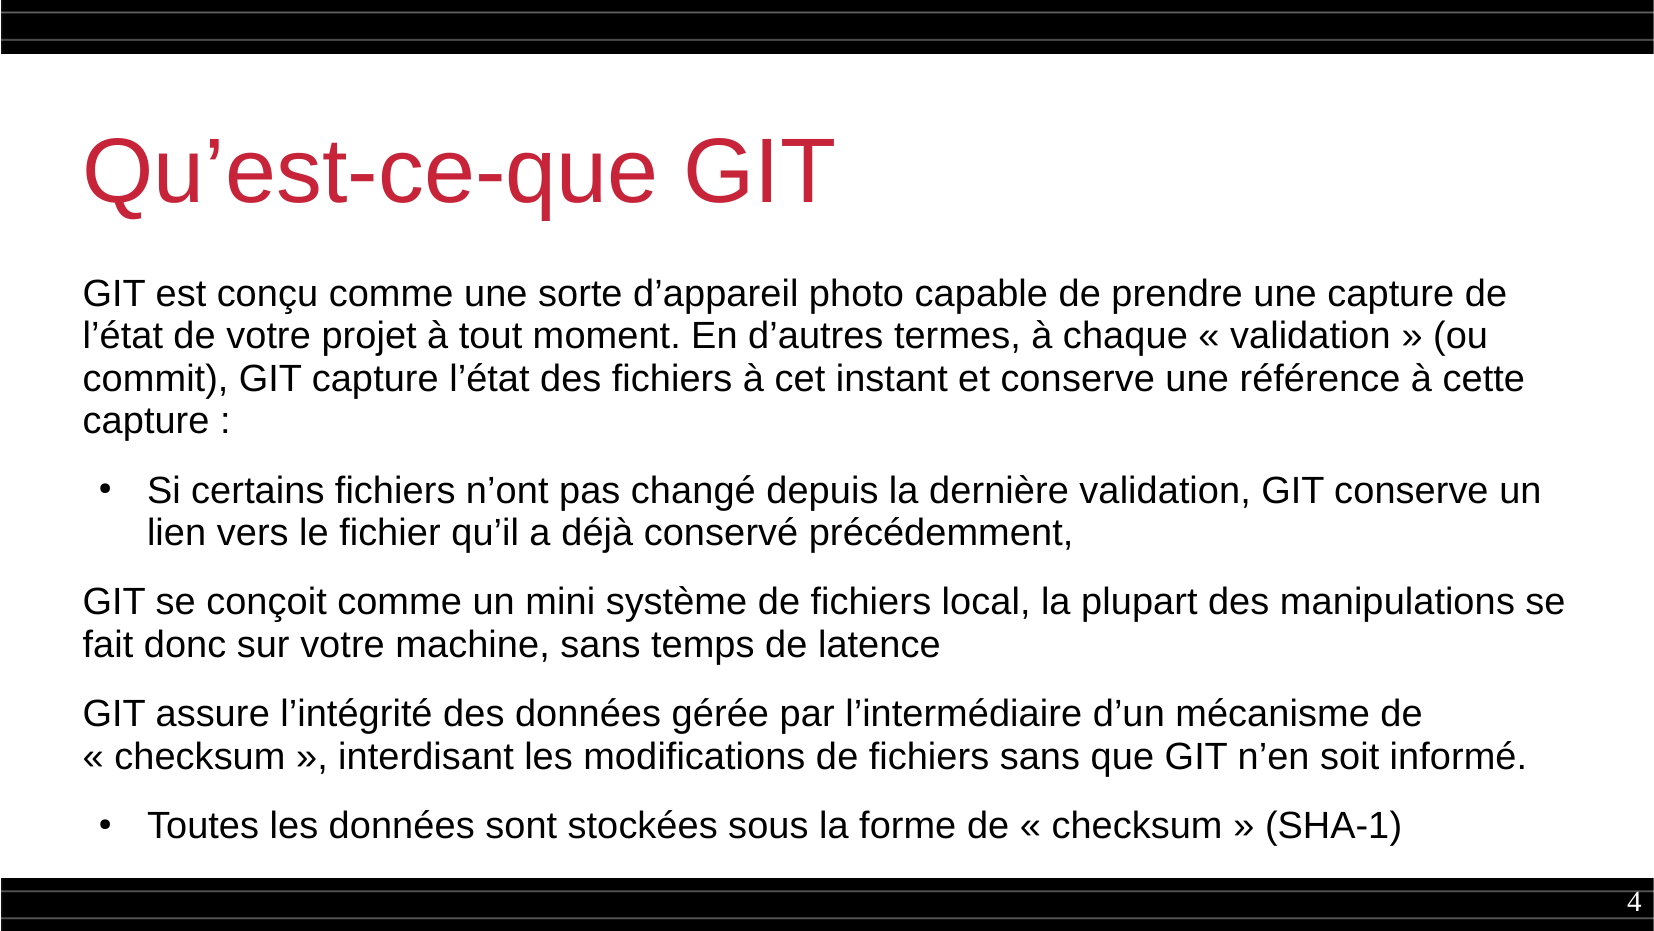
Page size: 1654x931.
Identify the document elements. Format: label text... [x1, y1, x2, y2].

picture [1, 0, 1654, 54]
list GIT est conçu comme une sorte d’appareil photo capable de prendre une capture de l’état de votre projet à tout moment. En d’autres termes, à chaque « validation » (ou commit), GIT capture l’état des fichiers à cet instant et conserve une référence à cette capture : Si certains fichiers n’ont pas changé depuis la dernière validation, GIT conserve un lien vers le fichier qu’il a déjà conservé précédemment, GIT se conçoit comme un mini système de fichiers local, la plupart des manipulations se fait donc sur votre machine, sans temps de latence GIT assure l’intégrité des données gérée par l’intermédiaire d’un mécanisme de « checksum », interdisant les modifications de fichiers sans que GIT n’en soit informé. Toutes les données sont stockées sous la forme de « checksum » (SHA-1) [82, 271, 1571, 851]
picture [1, 878, 1654, 931]
title Qu’est-ce-que GIT [82, 92, 1571, 249]
